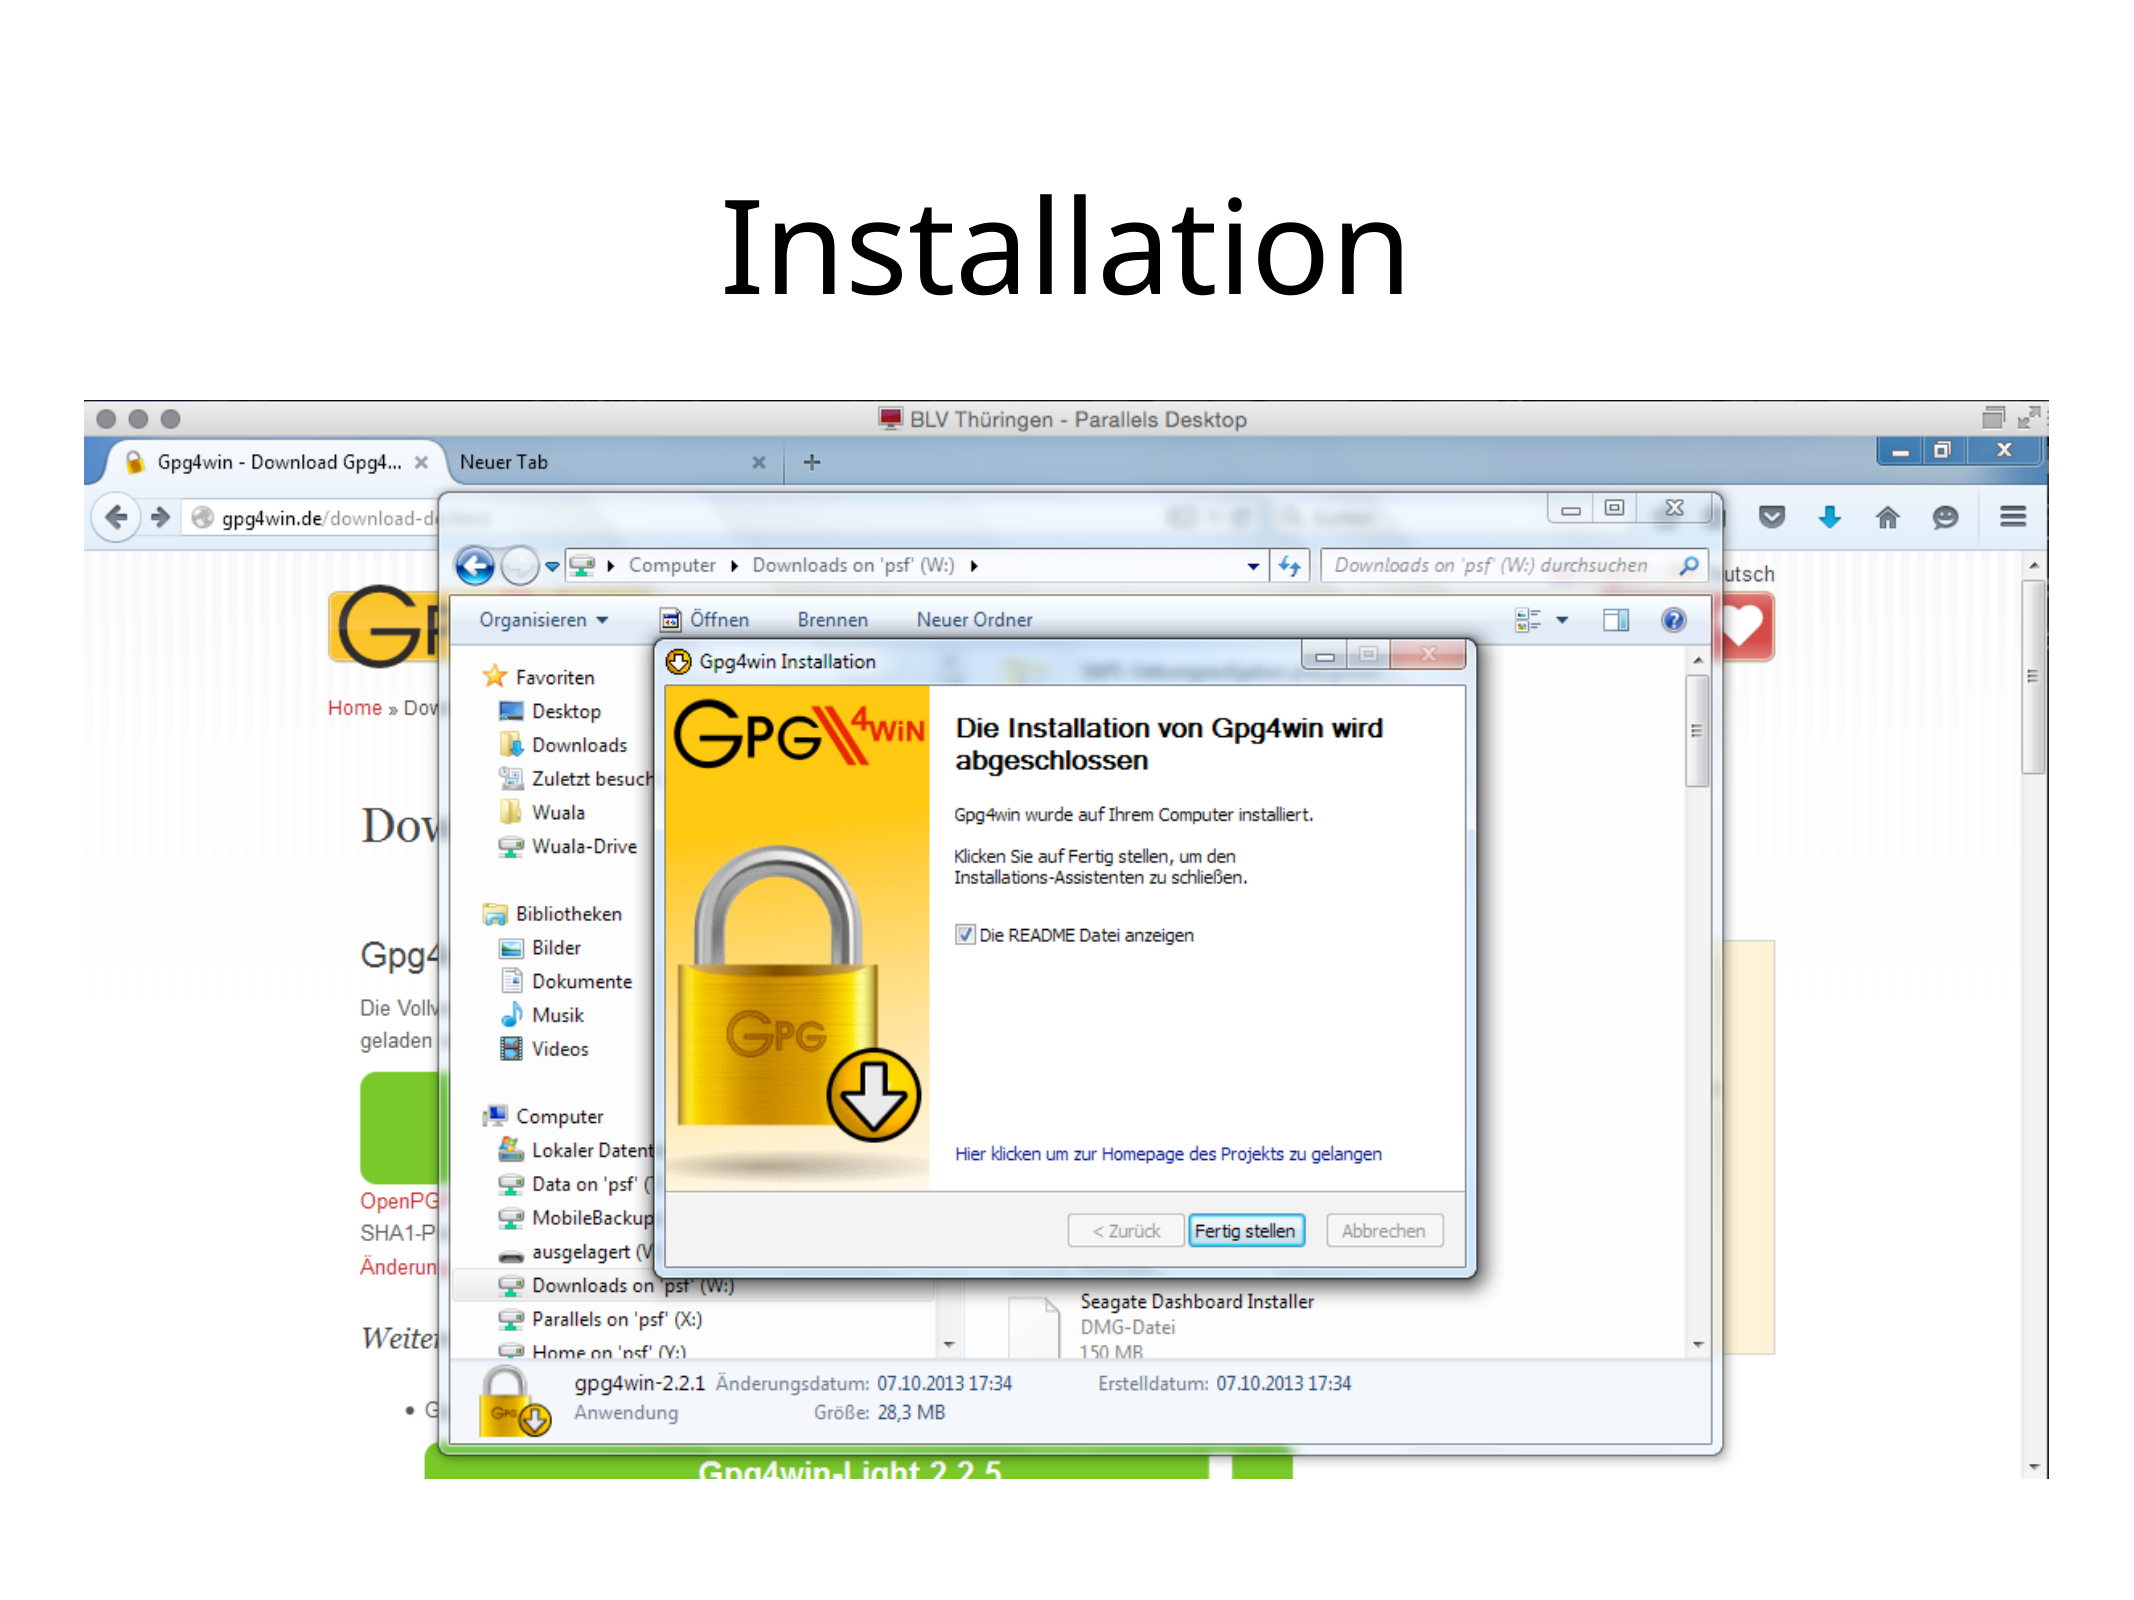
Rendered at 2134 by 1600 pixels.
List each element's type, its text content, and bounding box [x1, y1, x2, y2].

picture [84, 400, 2049, 1479]
title Installation [208, 41, 1925, 400]
